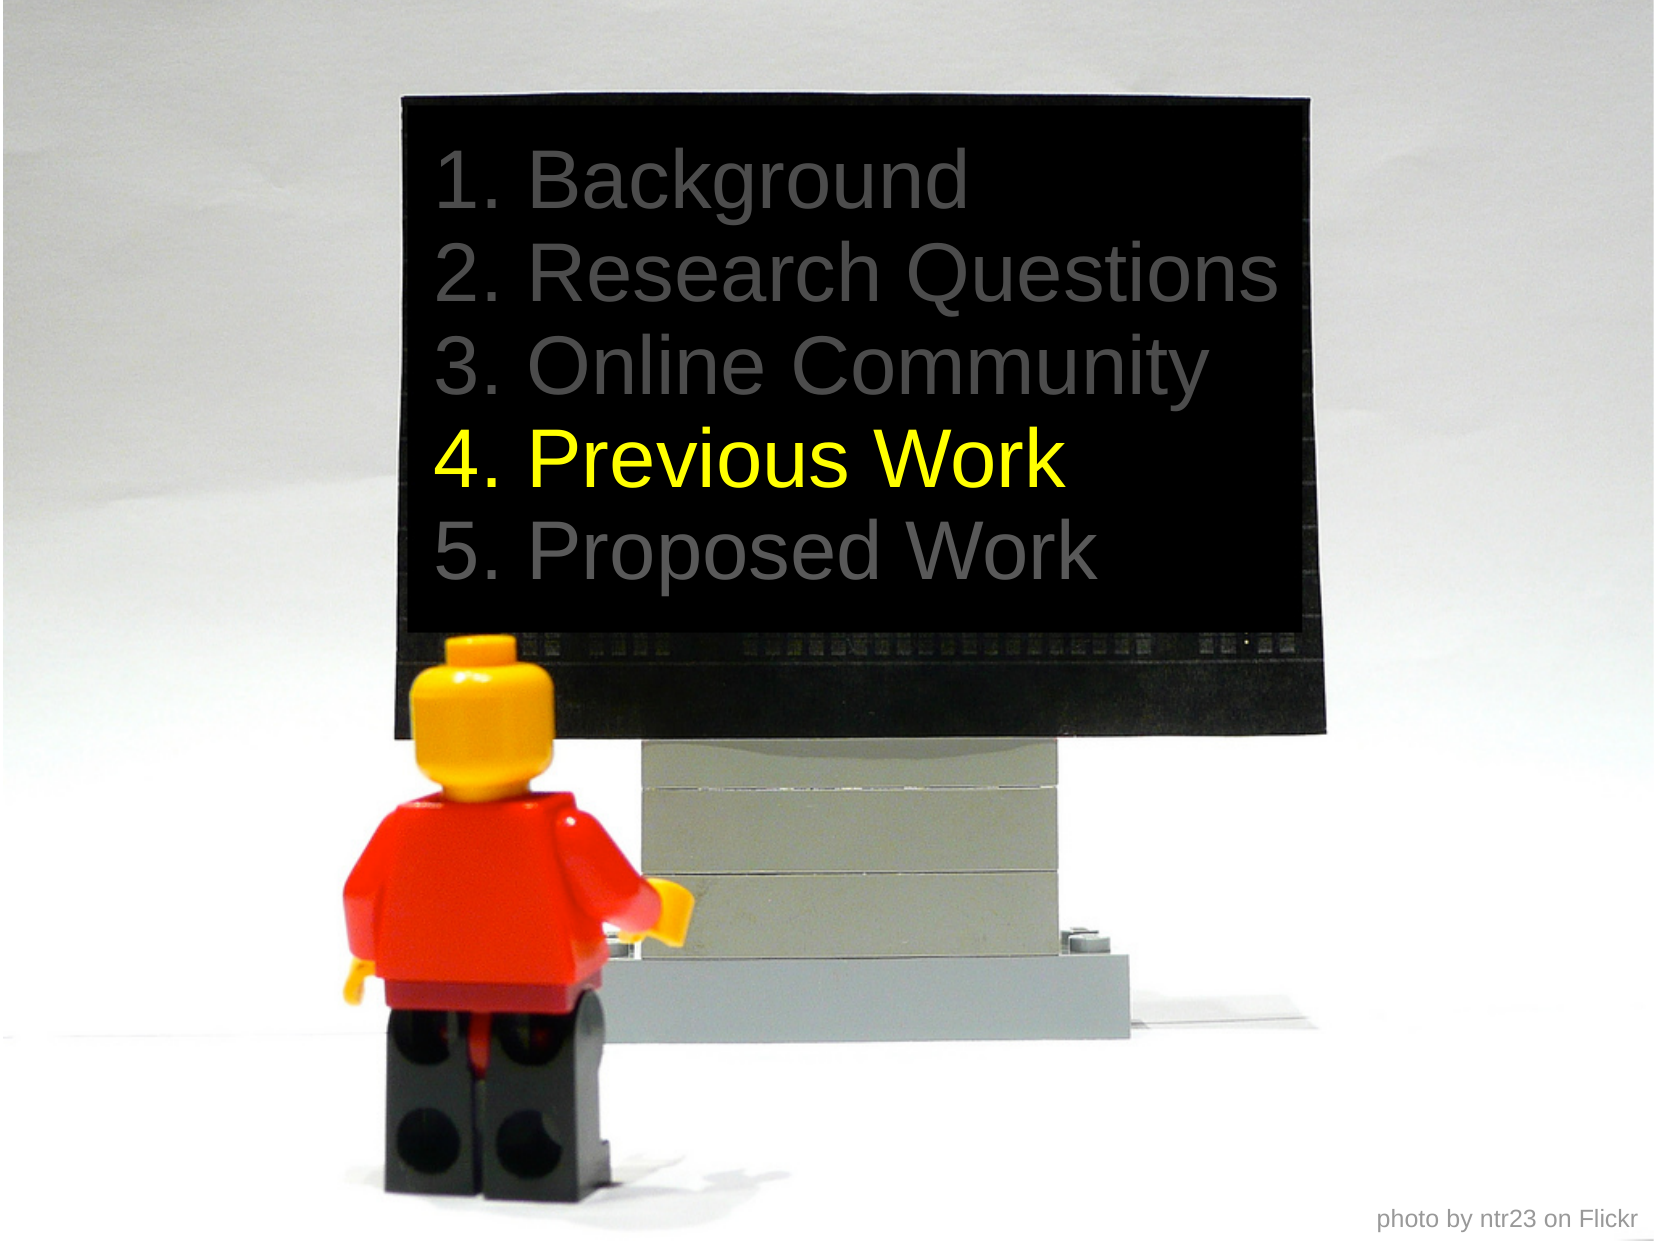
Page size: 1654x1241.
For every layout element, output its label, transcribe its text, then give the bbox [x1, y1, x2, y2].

picture [3, 0, 1654, 1241]
text_box 1. Background 2. Research Questions 3. Online Community 4. Previous Work 5. Proposed Work [419, 126, 1345, 615]
text_box photo by ntr23 on Flickr [1199, 1197, 1654, 1241]
